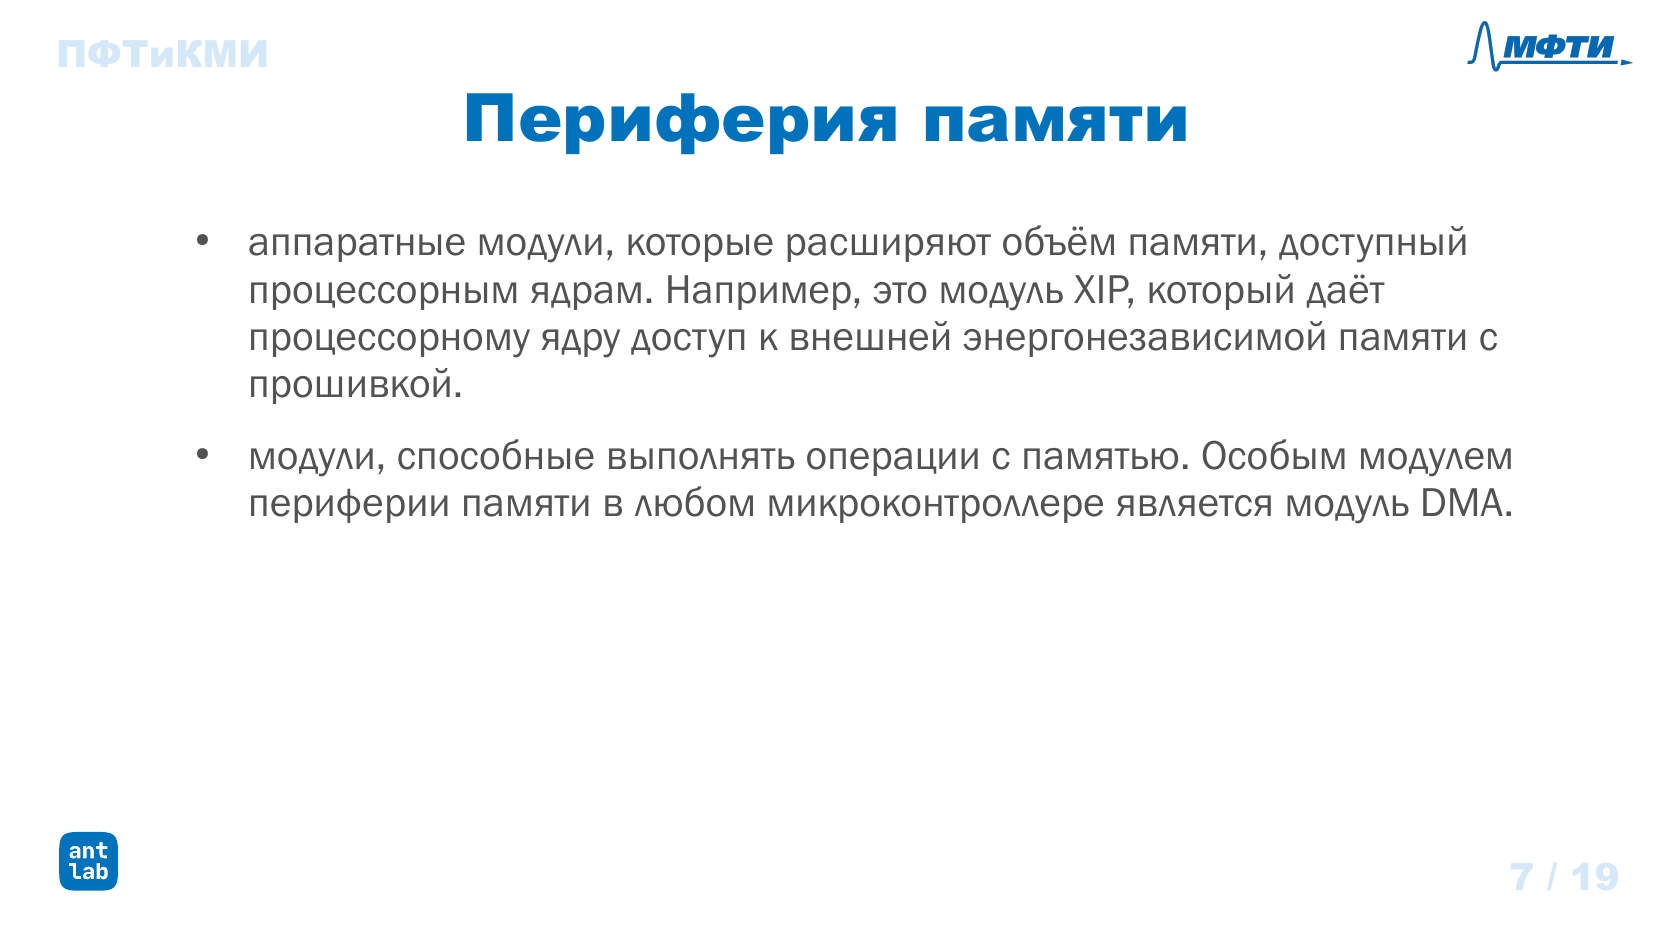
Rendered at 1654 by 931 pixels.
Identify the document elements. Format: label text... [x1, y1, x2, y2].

title Периферия памяти [82, 20, 1571, 209]
list аппаратные модули, которые расширяют объём памяти, доступный процессорным ядрам. Например, это модуль XIP, который даёт процессорному ядру доступ к внешней энергонезависимой памяти с прошивкой. модули, способные выполнять операции с памятью. Особым модулем периферии памяти в любом микроконтроллере является модуль DMA. [177, 217, 1571, 758]
picture [1446, 0, 1654, 93]
